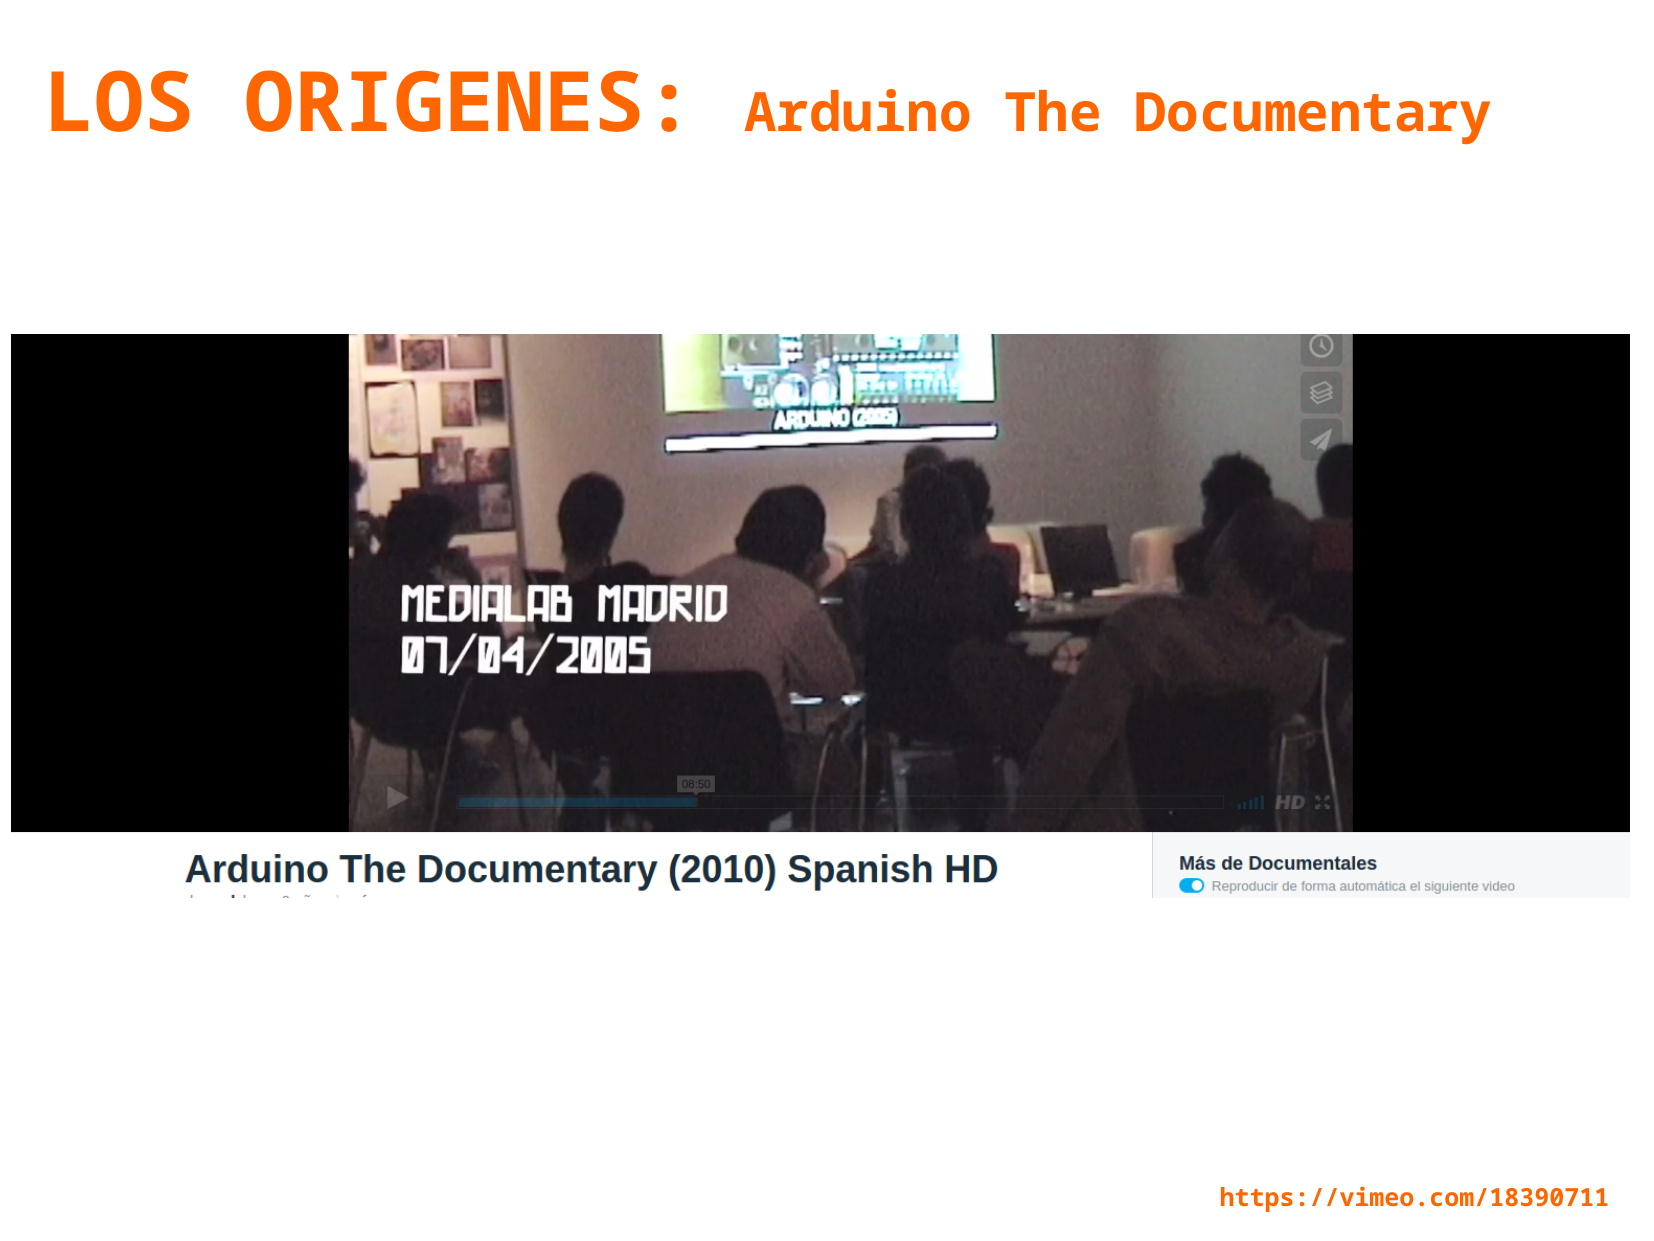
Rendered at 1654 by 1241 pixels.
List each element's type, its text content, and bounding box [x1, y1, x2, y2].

text_box https://vimeo.com/18390711 [1204, 1171, 1630, 1217]
picture [11, 334, 1630, 898]
text_box LOS ORIGENES: Arduino The Documentary [29, 35, 1642, 199]
